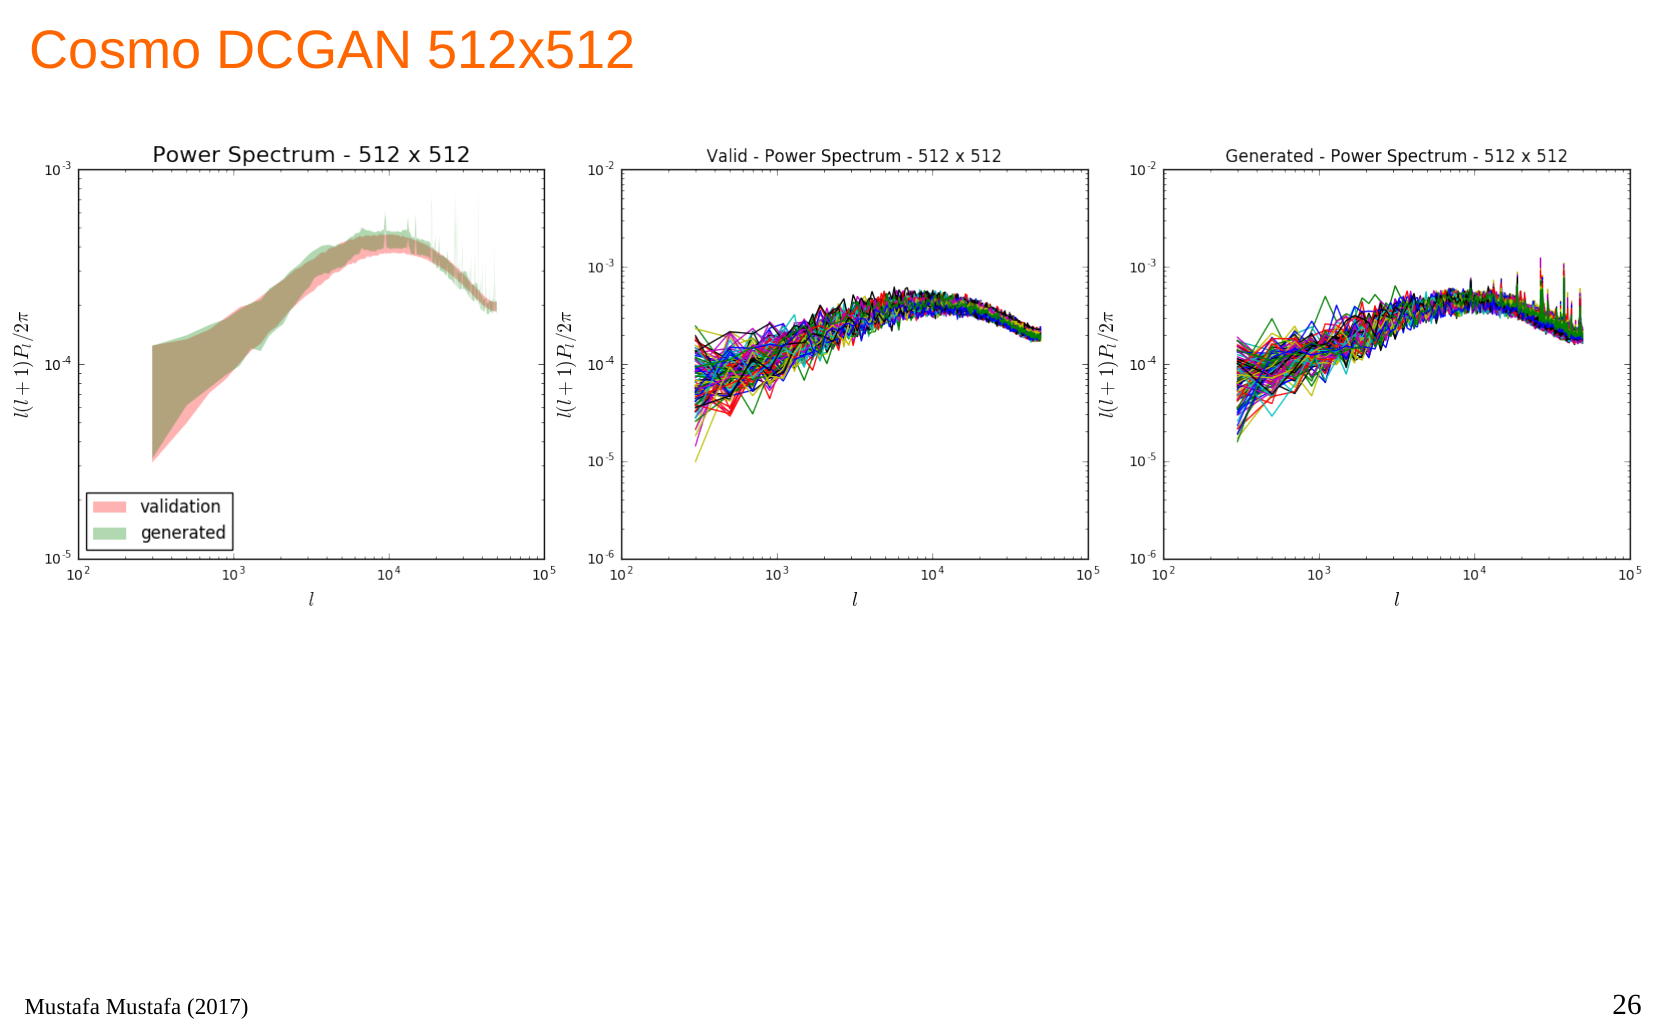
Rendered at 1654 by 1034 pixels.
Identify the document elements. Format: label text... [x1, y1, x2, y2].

picture [3, 119, 1654, 621]
title Cosmo DCGAN 512x512 [29, 17, 1621, 82]
